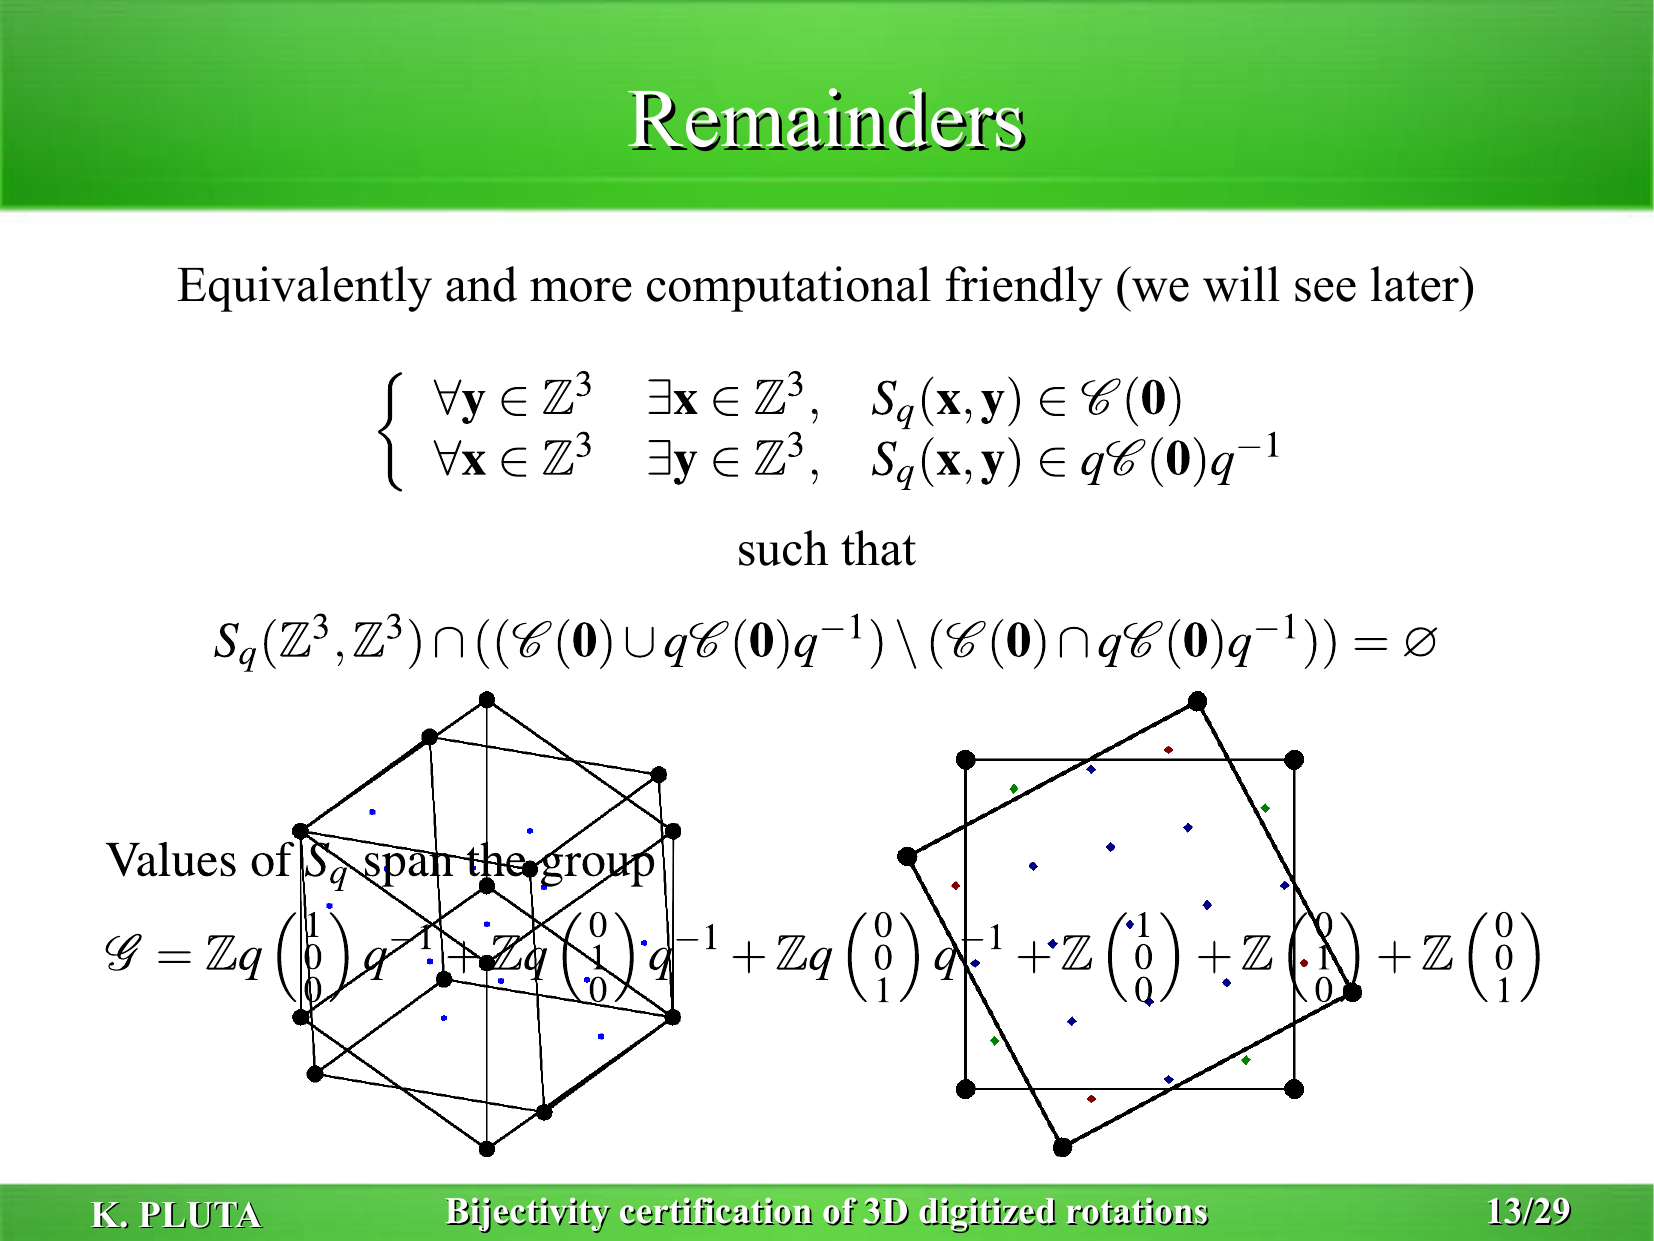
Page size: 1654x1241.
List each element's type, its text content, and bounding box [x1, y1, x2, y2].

picture [0, 0, 1654, 1241]
text_box Equivalently and more computational friendly (we will see later) [156, 249, 1498, 321]
title Remainders [82, 47, 1571, 189]
text_box [213, 613, 1441, 672]
text_box [371, 370, 1283, 492]
text_box [105, 841, 656, 892]
text_box [105, 911, 1549, 1003]
text_box such that [722, 513, 932, 584]
